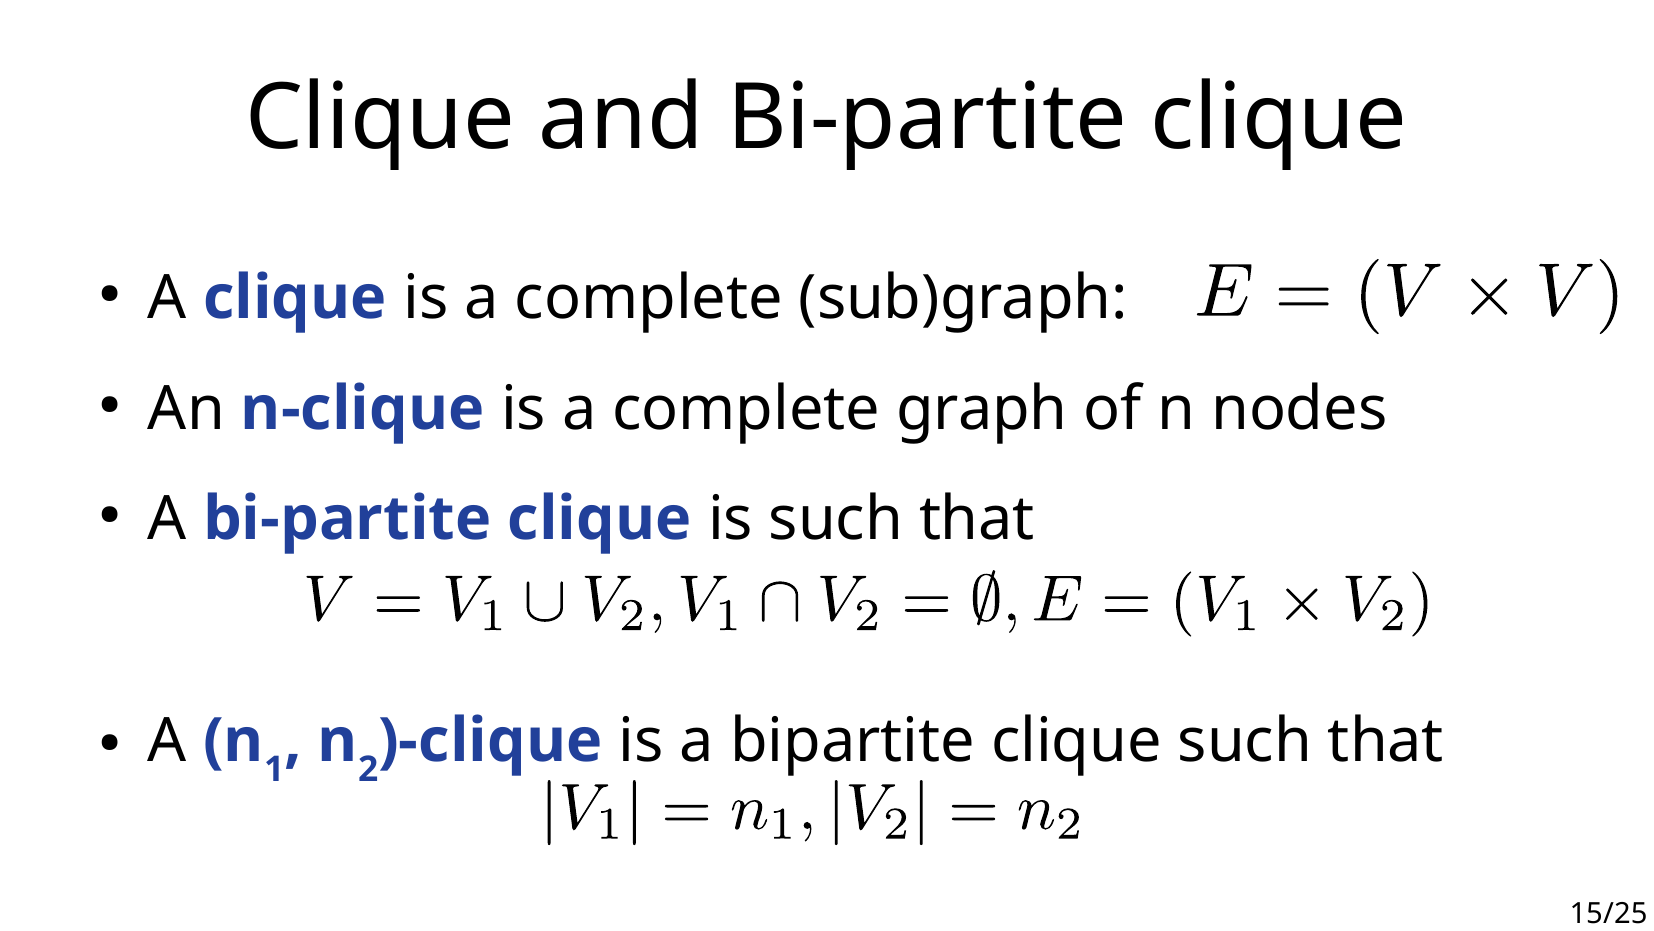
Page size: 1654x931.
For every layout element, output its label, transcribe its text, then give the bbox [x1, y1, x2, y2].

text_box [302, 570, 1434, 637]
text_box [540, 780, 1082, 846]
text_box [1193, 258, 1625, 335]
title Clique and Bi-partite clique [82, 1, 1571, 226]
list A clique is a complete (sub)graph: An n-clique is a complete graph of n nodes A bi-partite clique is such that A (n1, n2)-clique is a bipartite clique such that [82, 253, 1571, 793]
